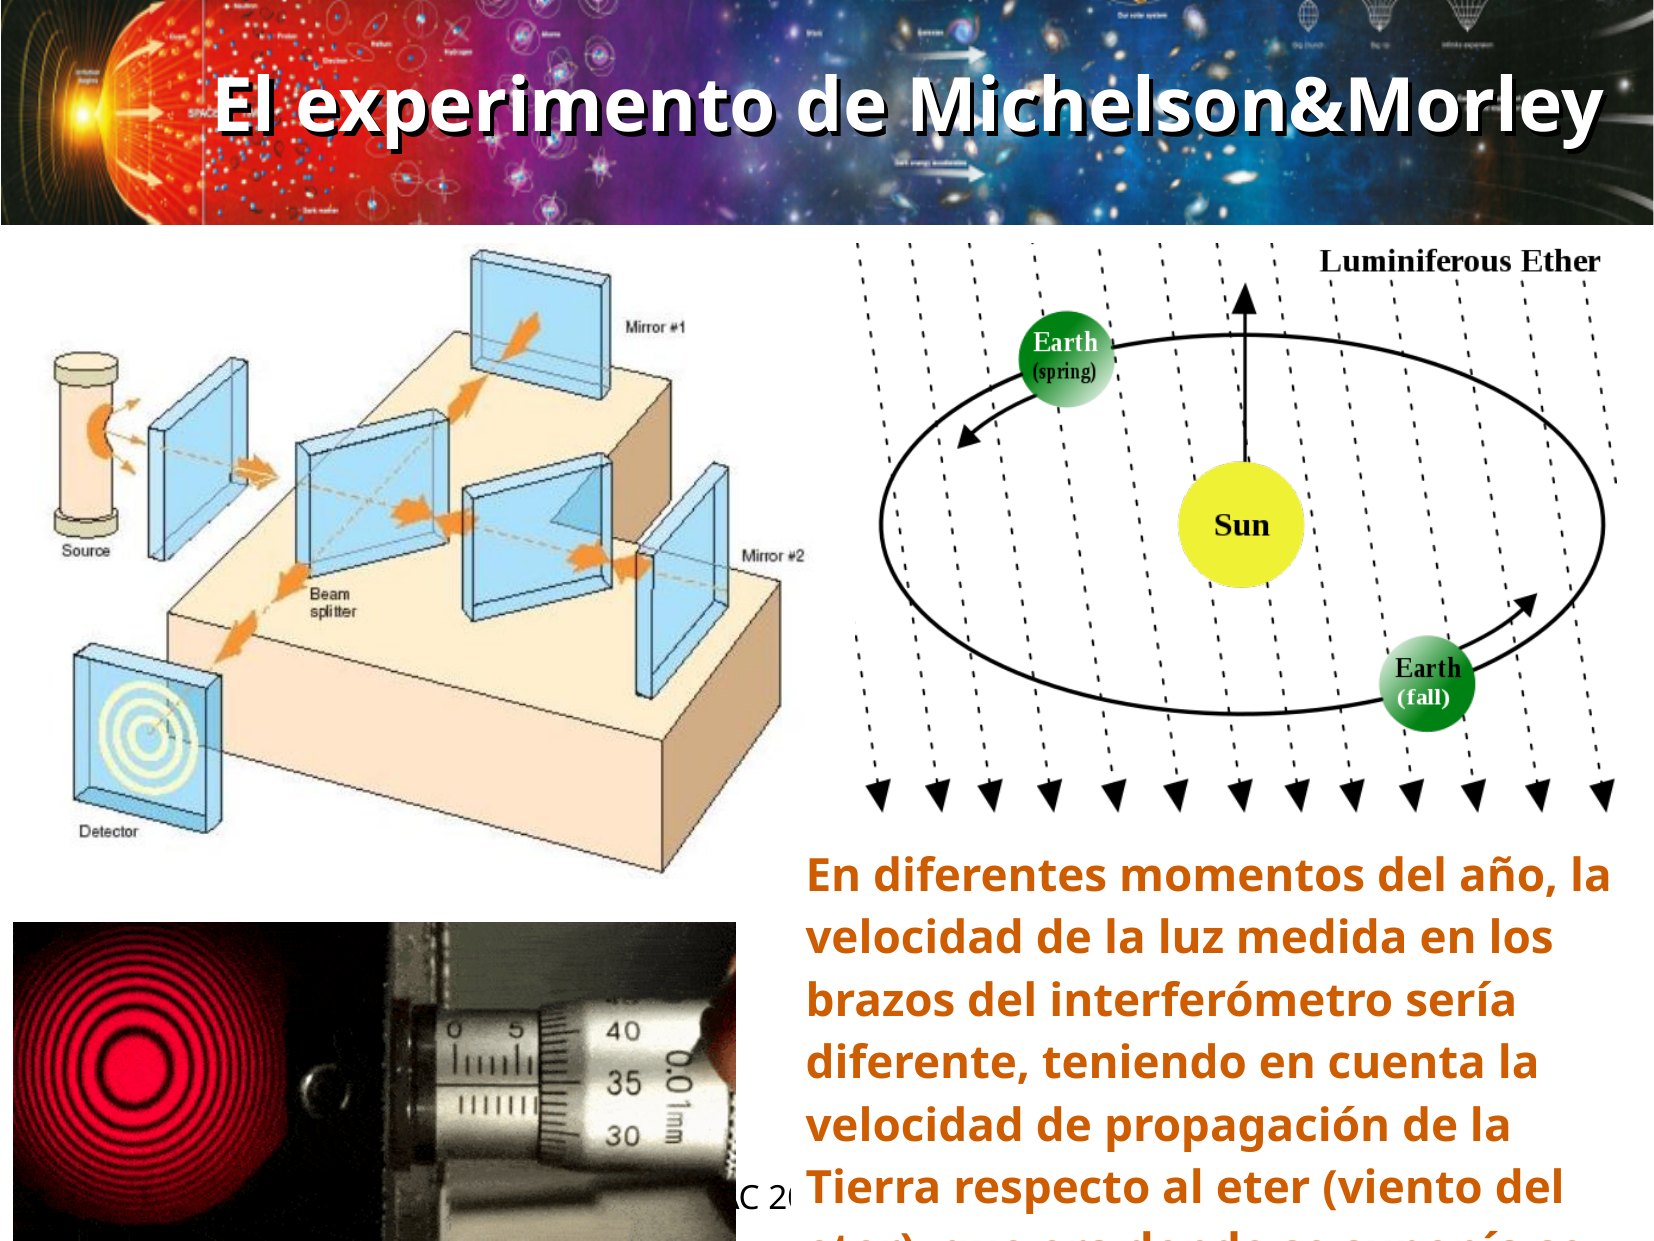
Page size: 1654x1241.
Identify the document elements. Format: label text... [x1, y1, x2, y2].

picture [13, 922, 736, 1241]
title El experimento de Michelson&Morley [45, 15, 1606, 191]
picture [1, 0, 1654, 225]
text_box En diferentes momentos del año, la velocidad de la luz medida en los brazos del interferómetro sería diferente, teniendo en cuenta la velocidad de propagación de la Tierra respecto al eter (viento del eter), que era donde se suponía se desplazaba la luz. [790, 834, 1632, 1240]
picture [18, 243, 1617, 879]
